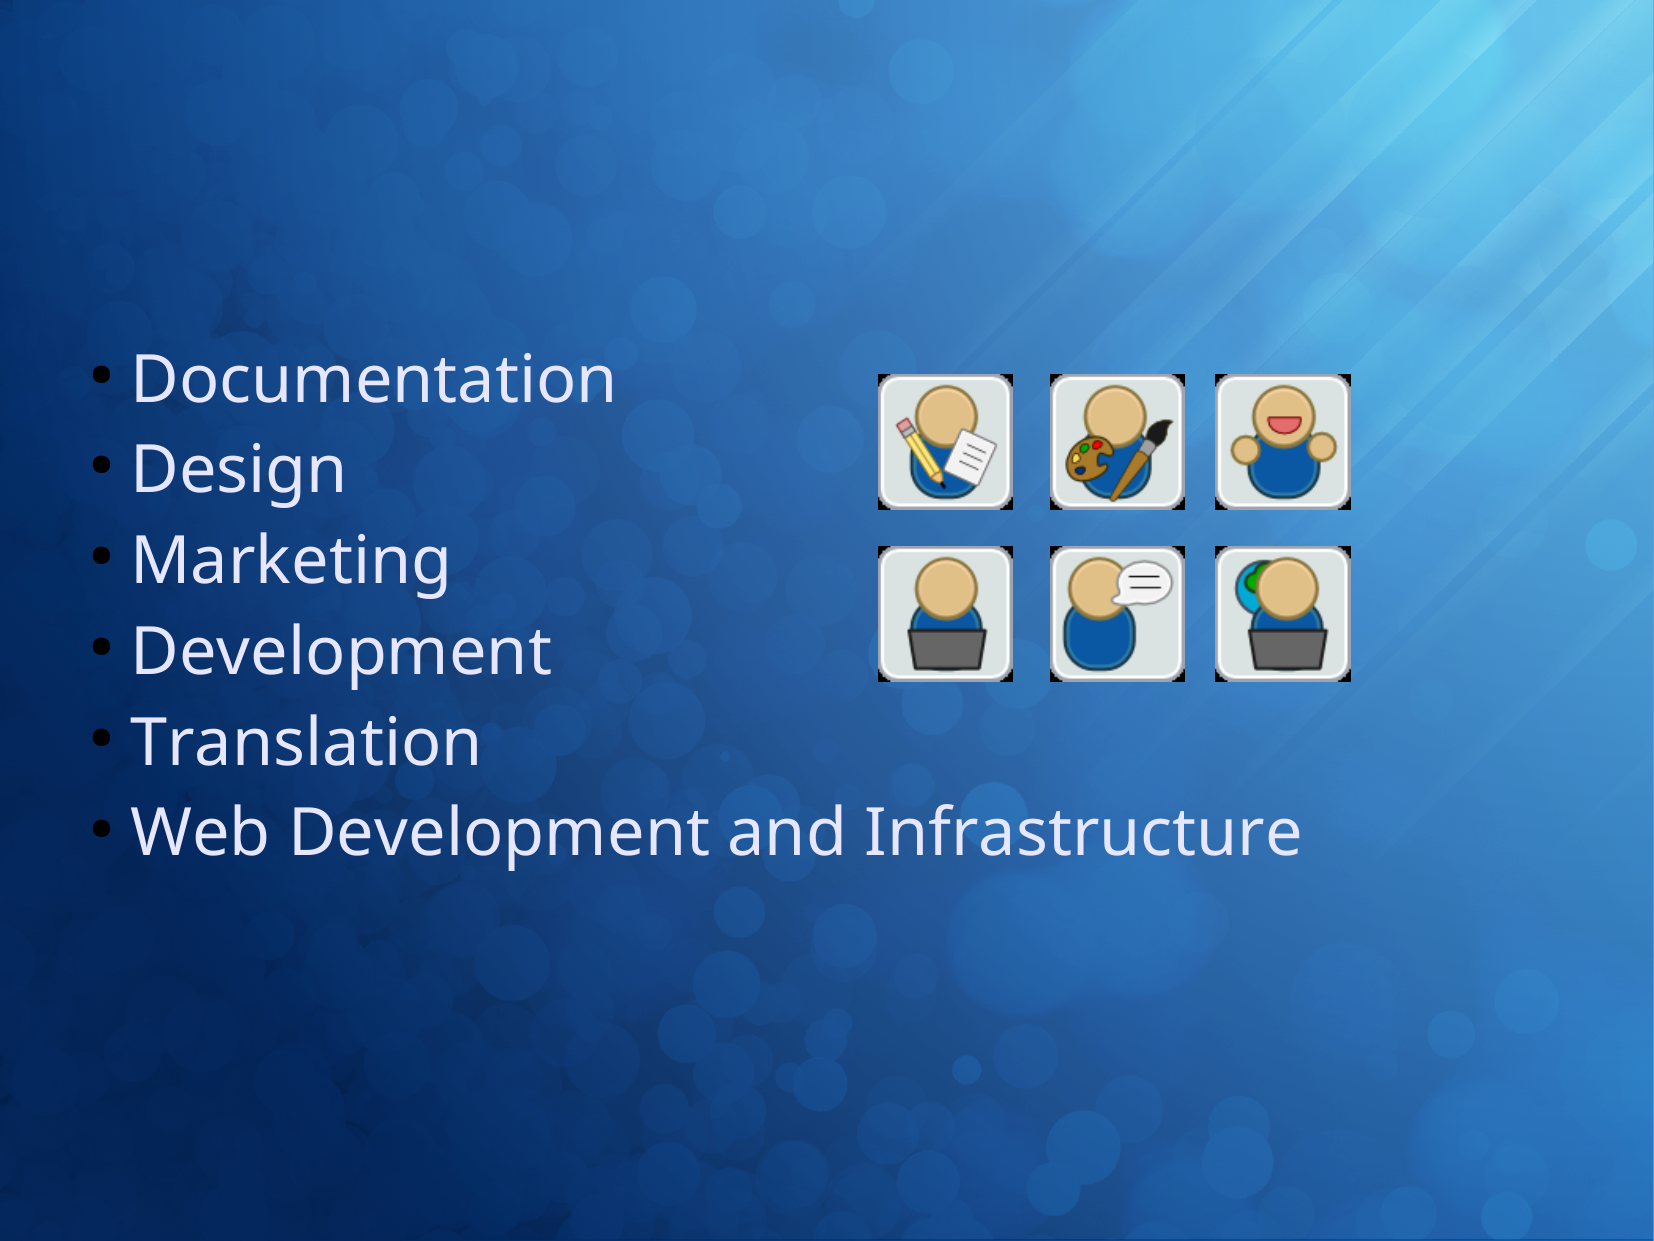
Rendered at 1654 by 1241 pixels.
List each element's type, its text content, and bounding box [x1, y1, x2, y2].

text_box Documentation Design Marketing Development Translation Web Development and Infrastructure [89, 100, 1578, 1015]
picture [0, 0, 1654, 1241]
